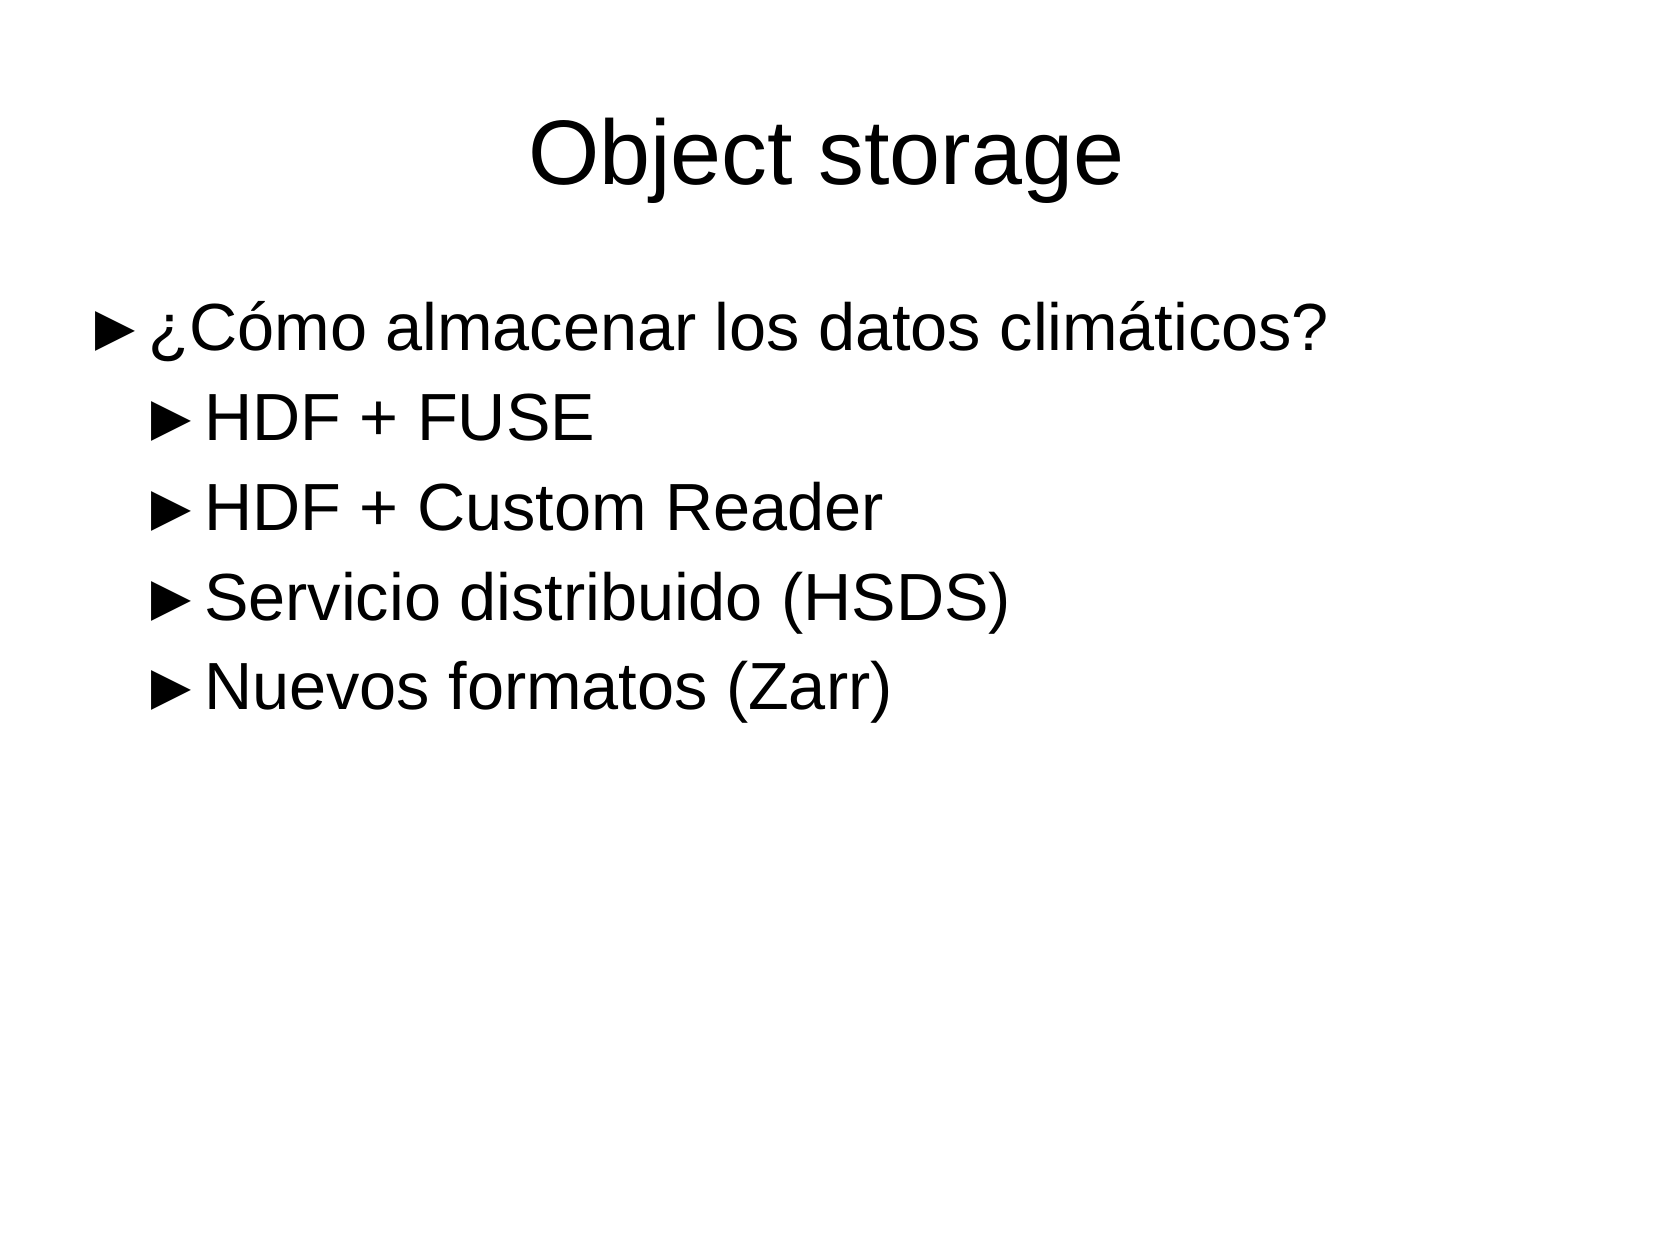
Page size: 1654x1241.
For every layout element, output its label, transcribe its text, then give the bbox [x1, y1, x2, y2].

subtitle ►¿Cómo almacenar los datos climáticos? ►HDF + FUSE ►HDF + Custom Reader ►Servicio distribuido (HSDS) ►Nuevos formatos (Zarr) [82, 290, 1571, 1010]
title Object storage [82, 49, 1571, 257]
